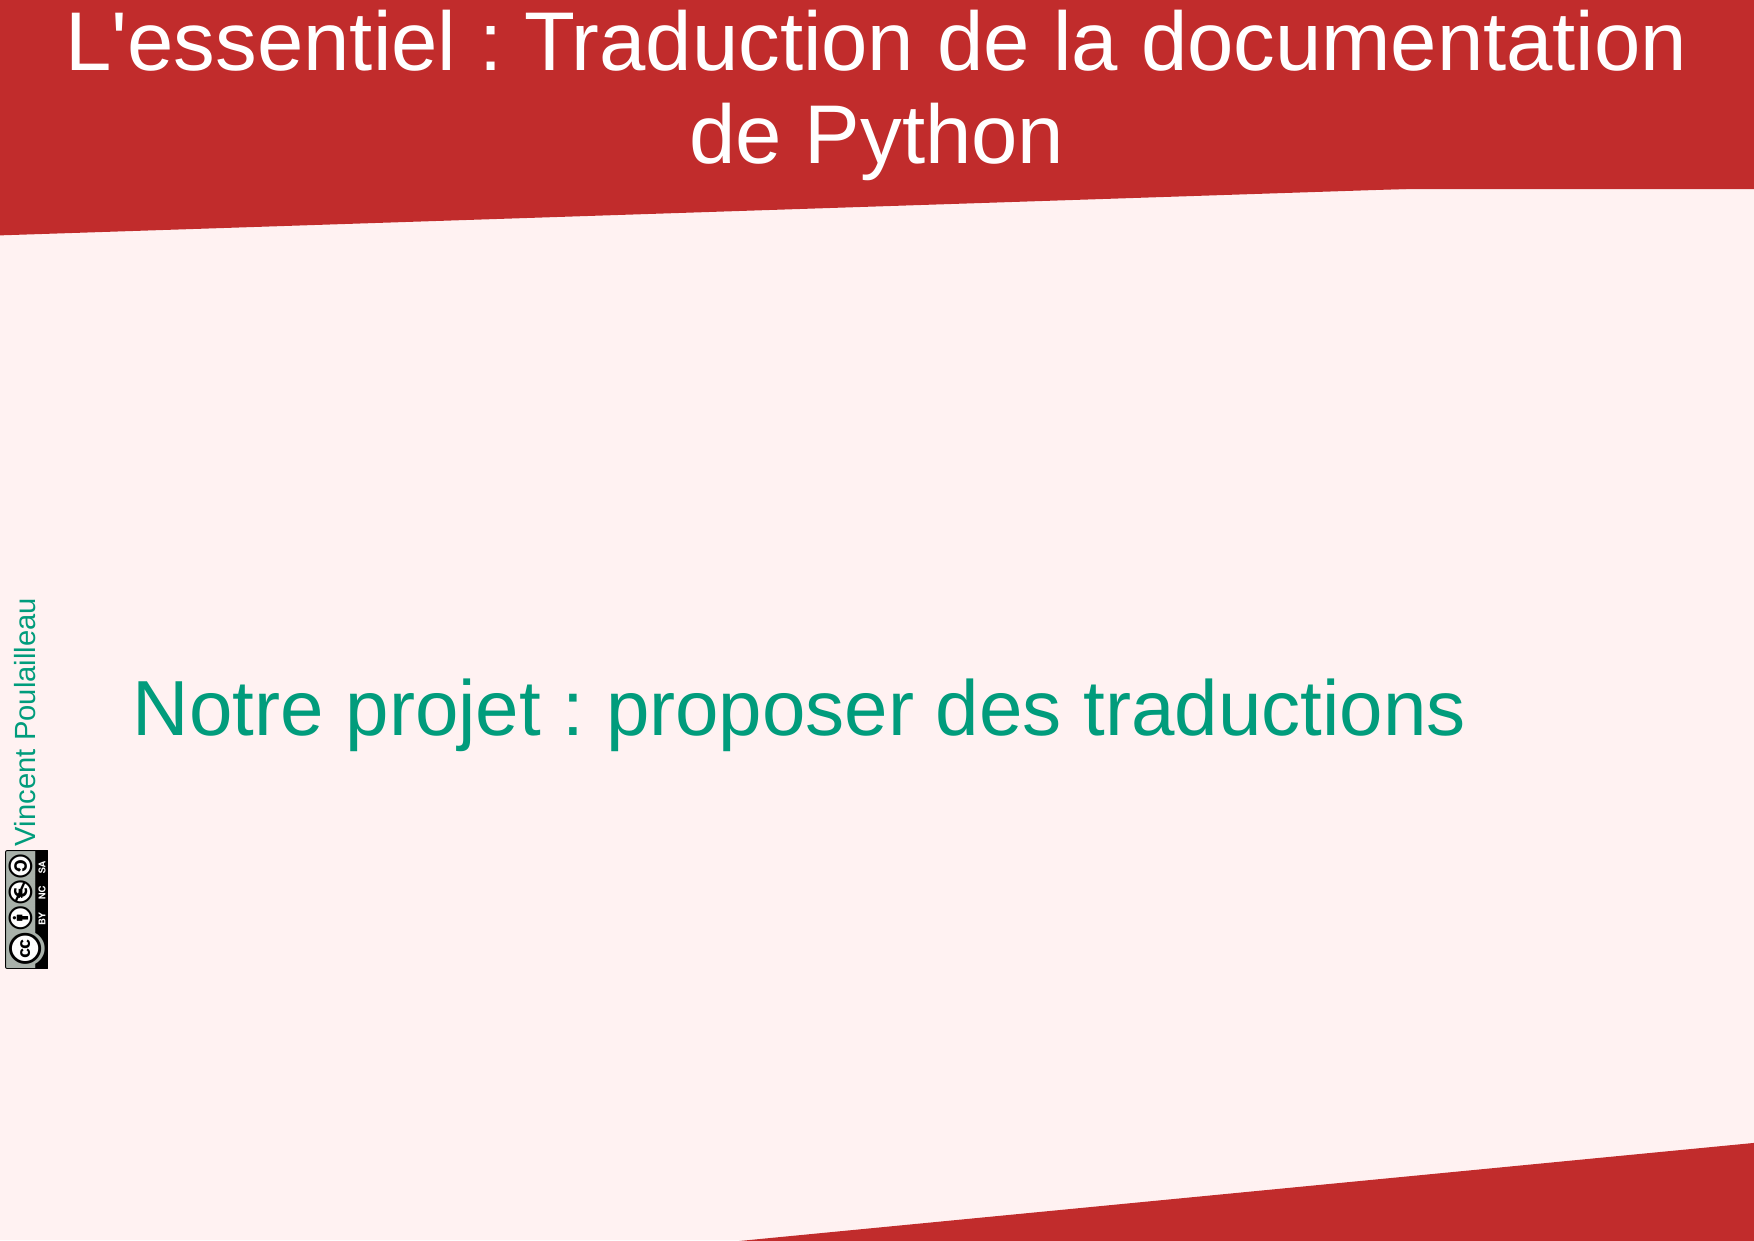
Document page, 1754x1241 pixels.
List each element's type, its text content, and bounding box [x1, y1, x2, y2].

text_box Notre projet : proposer des traductions [0, 190, 1754, 1241]
text_box [0, 190, 1376, 236]
text_box L'essentiel : Traduction de la documentation de Python [0, 0, 1754, 190]
text_box [739, 1142, 1754, 1241]
picture [5, 850, 48, 969]
text_box © 2019 Vincent Poulailleau [1, 448, 61, 1099]
